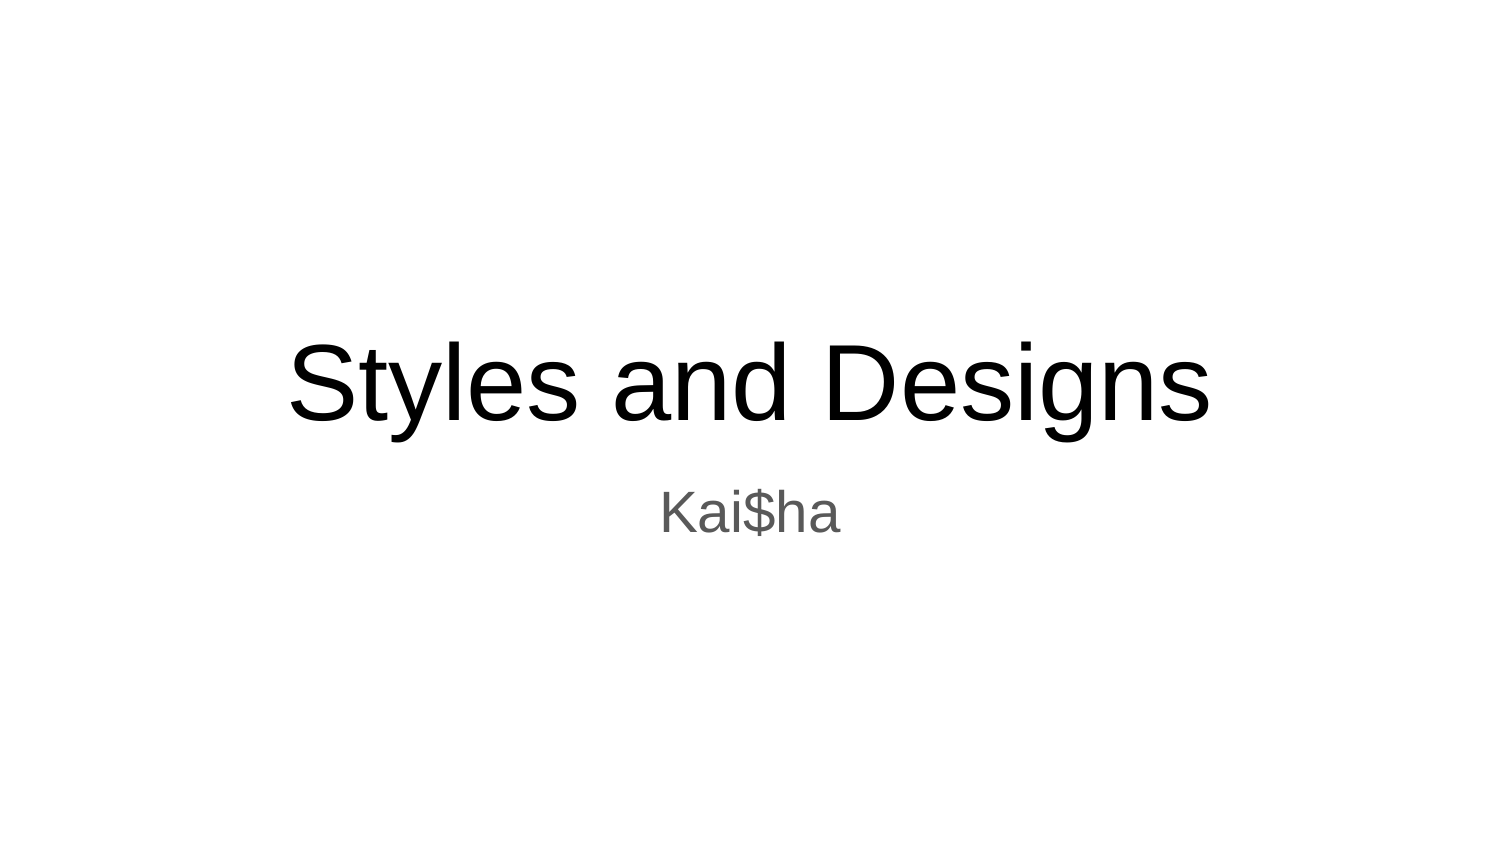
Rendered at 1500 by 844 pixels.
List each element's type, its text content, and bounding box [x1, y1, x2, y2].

title Styles and Designs [51, 122, 1449, 459]
subtitle Kai$ha [51, 464, 1449, 595]
